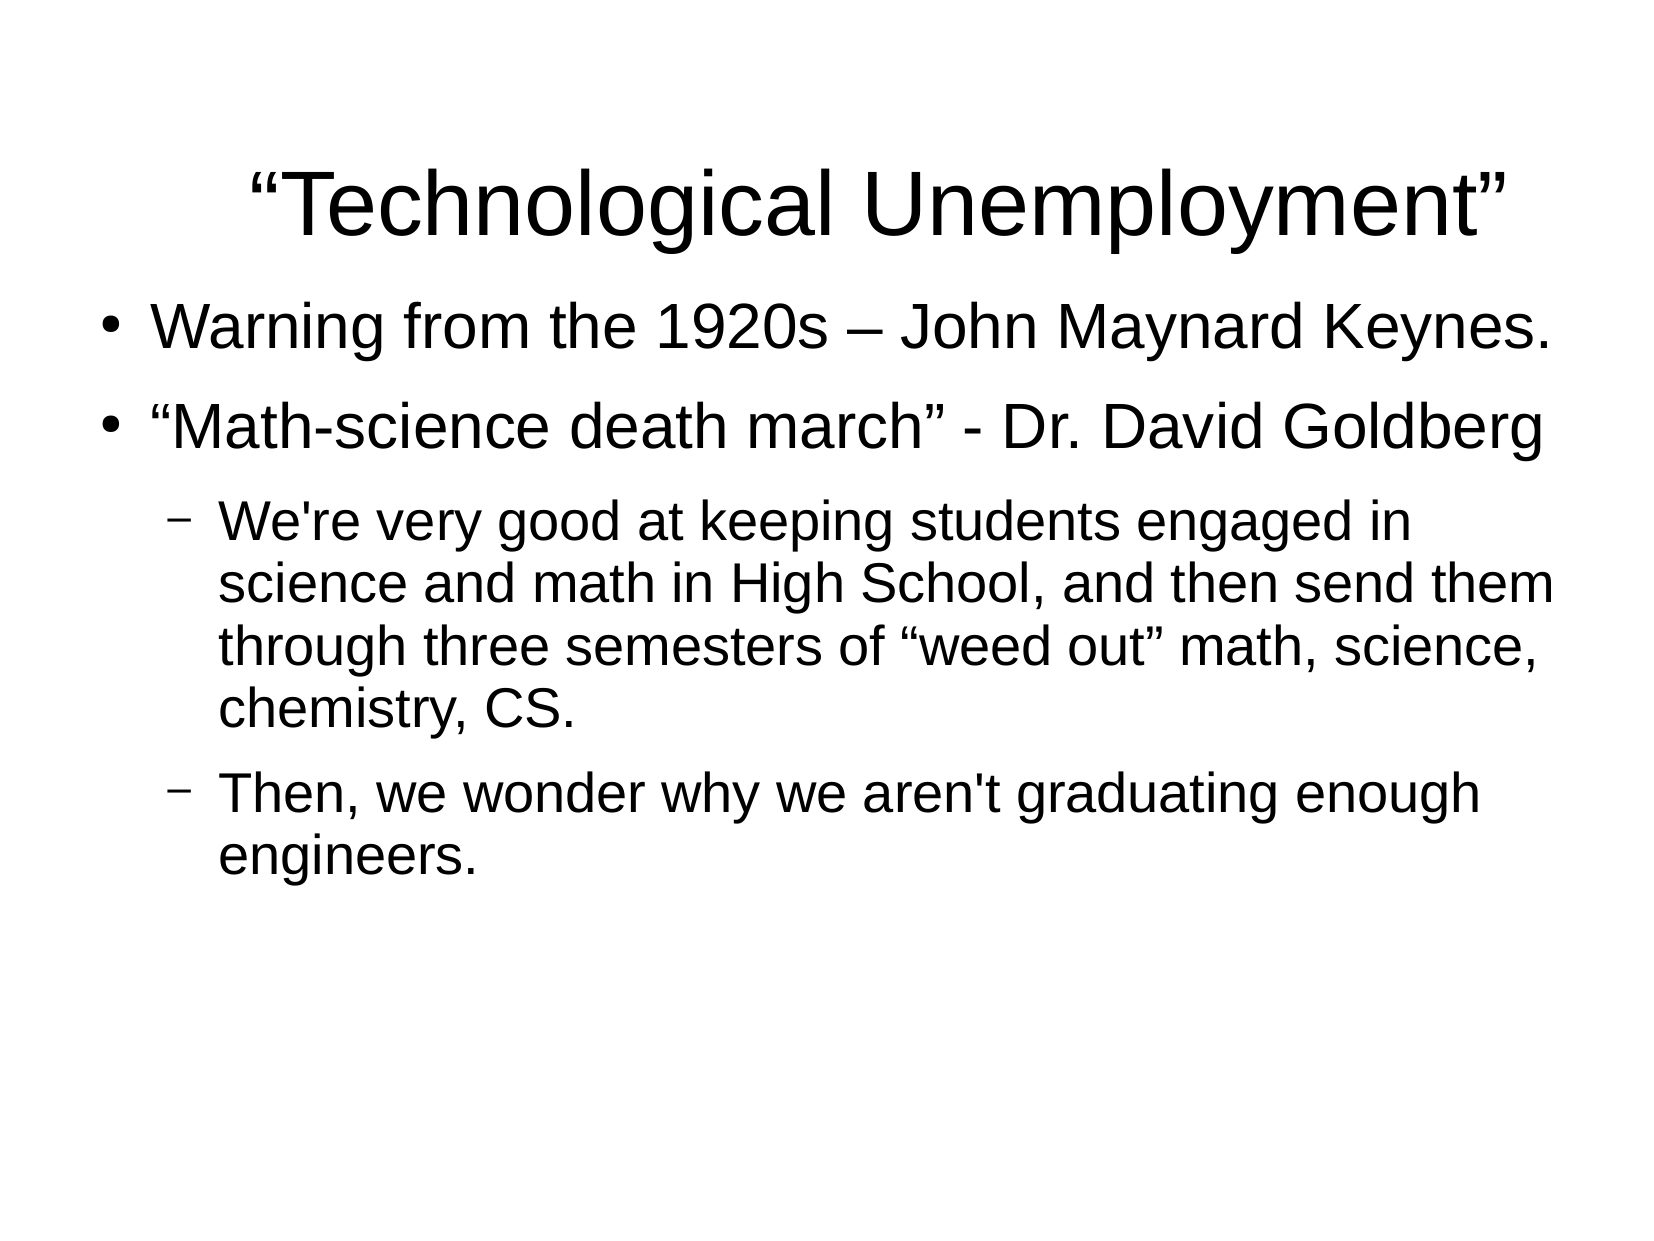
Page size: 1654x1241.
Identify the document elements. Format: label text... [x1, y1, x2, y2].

title “Technological Unemployment” [82, 49, 1571, 257]
list Warning from the 1920s – John Maynard Keynes. “Math-science death march” - Dr. David Goldberg We're very good at keeping students engaged in science and math in High School, and then send them through three semesters of “weed out” math, science, chemistry, CS. Then, we wonder why we aren't graduating enough engineers. [82, 290, 1571, 1010]
